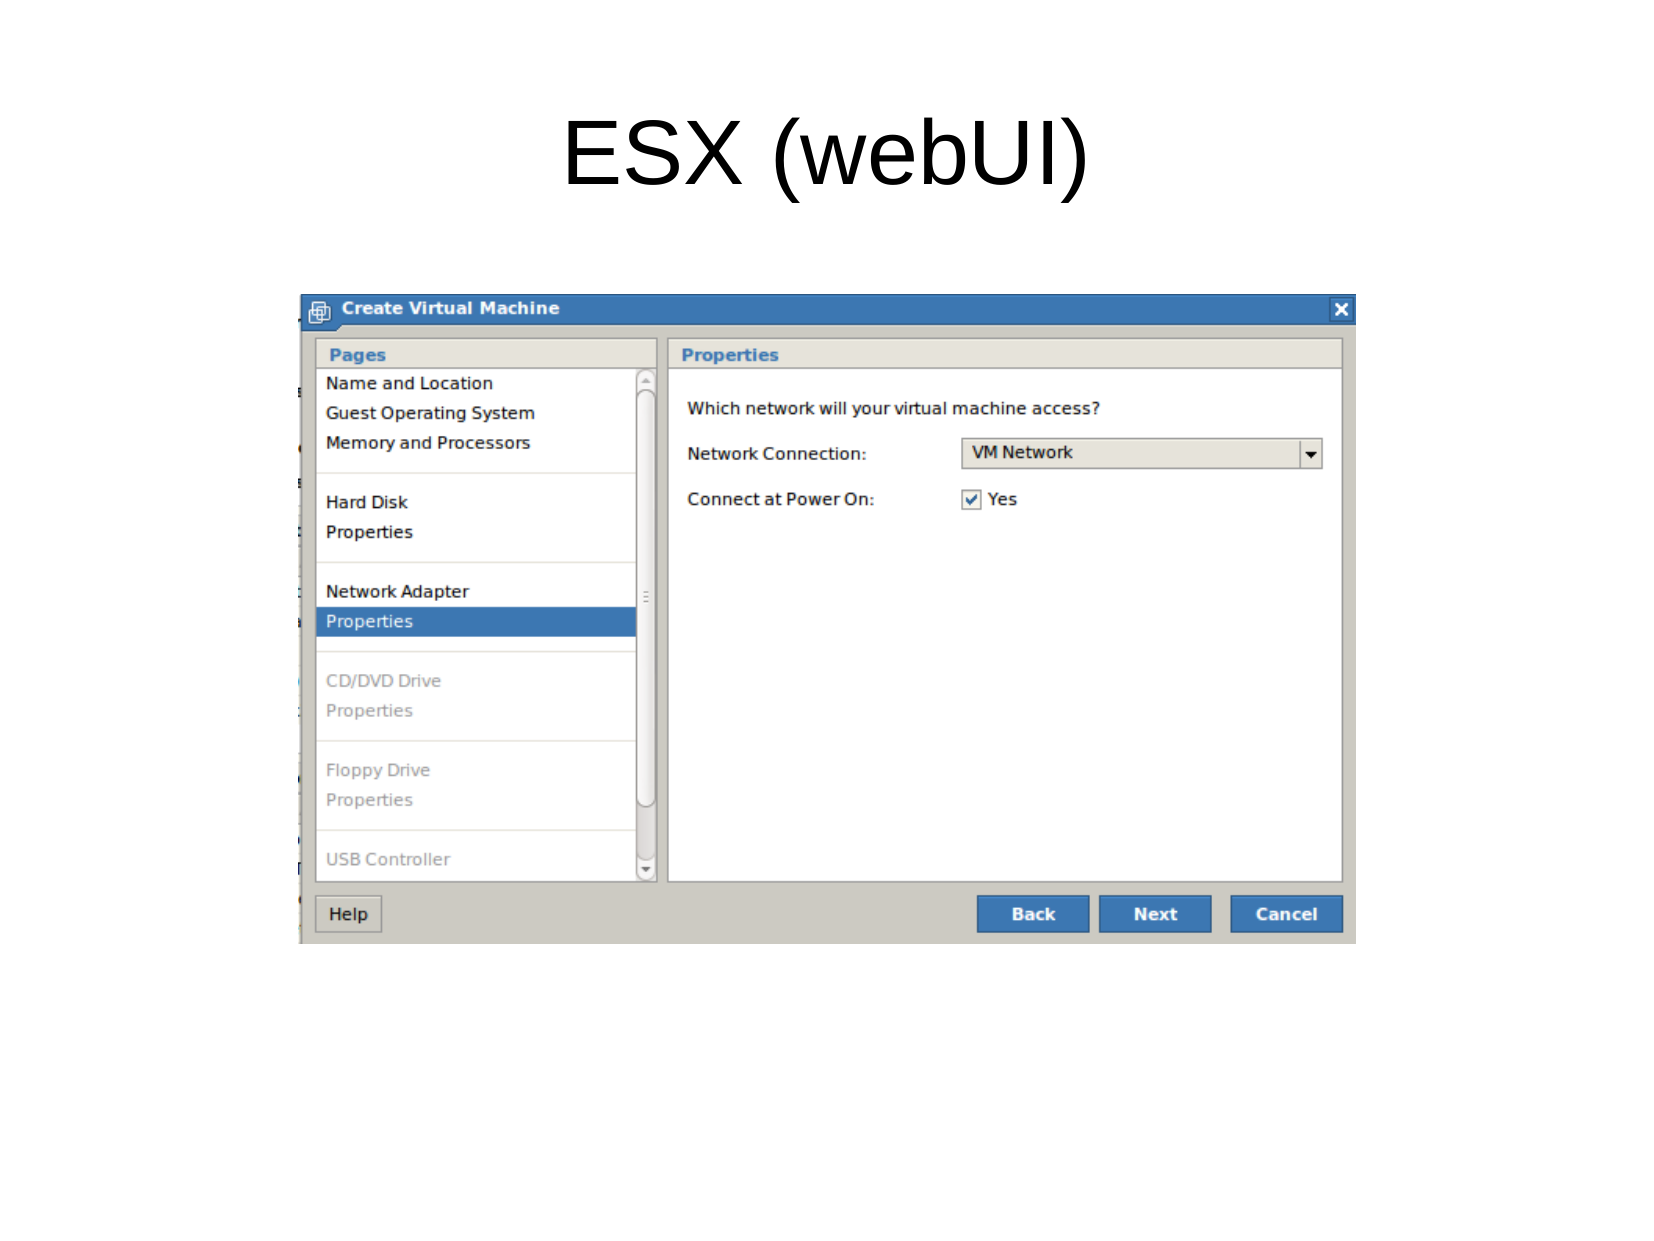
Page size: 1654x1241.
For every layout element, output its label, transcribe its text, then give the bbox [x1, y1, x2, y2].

picture [298, 294, 1356, 944]
title ESX (webUI) [82, 49, 1571, 257]
